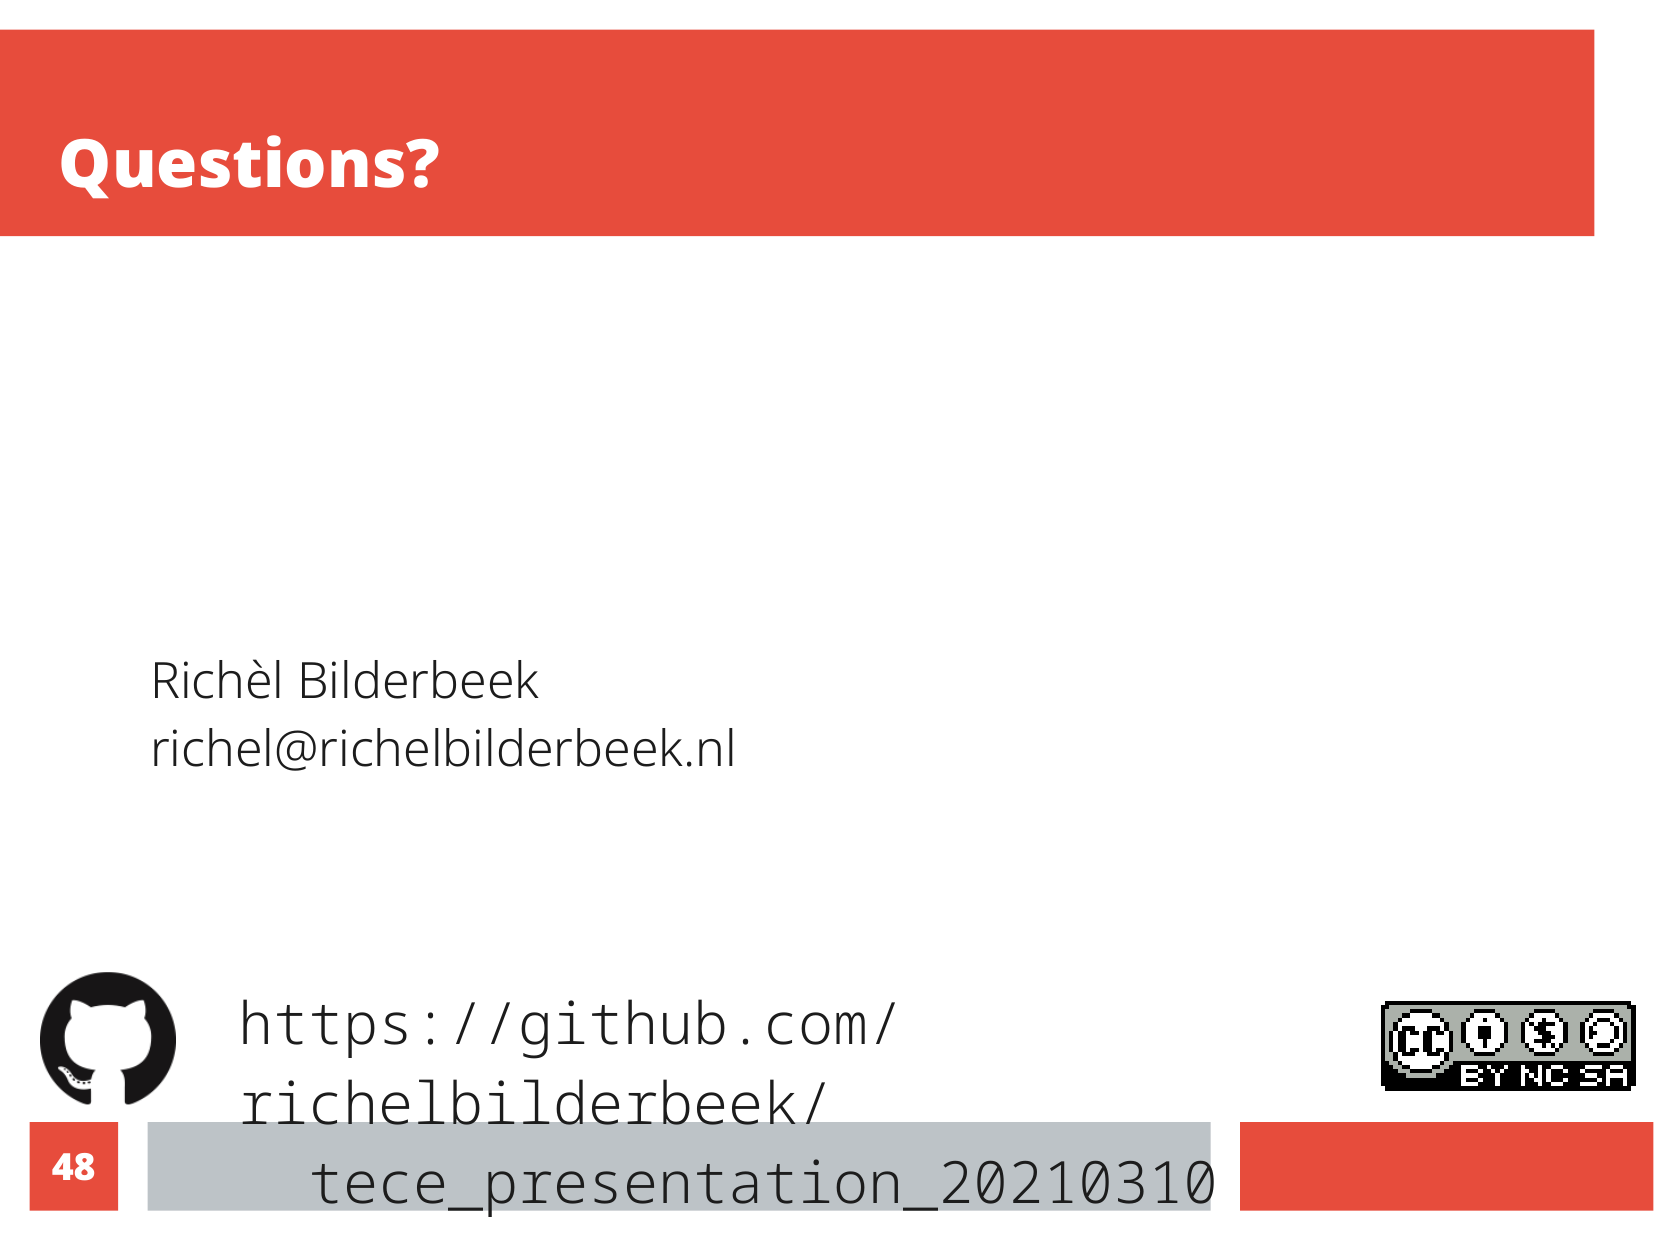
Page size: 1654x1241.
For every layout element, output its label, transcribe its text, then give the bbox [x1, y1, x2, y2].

title Questions? [59, 59, 1595, 207]
text_box Richèl Bilderbeek richel@richelbilderbeek.nl [150, 645, 1216, 774]
text_box https://github.com/richelbilderbeek/ tece_presentation_20210310 [238, 982, 1324, 1118]
picture [40, 971, 176, 1108]
picture [1381, 1001, 1636, 1091]
